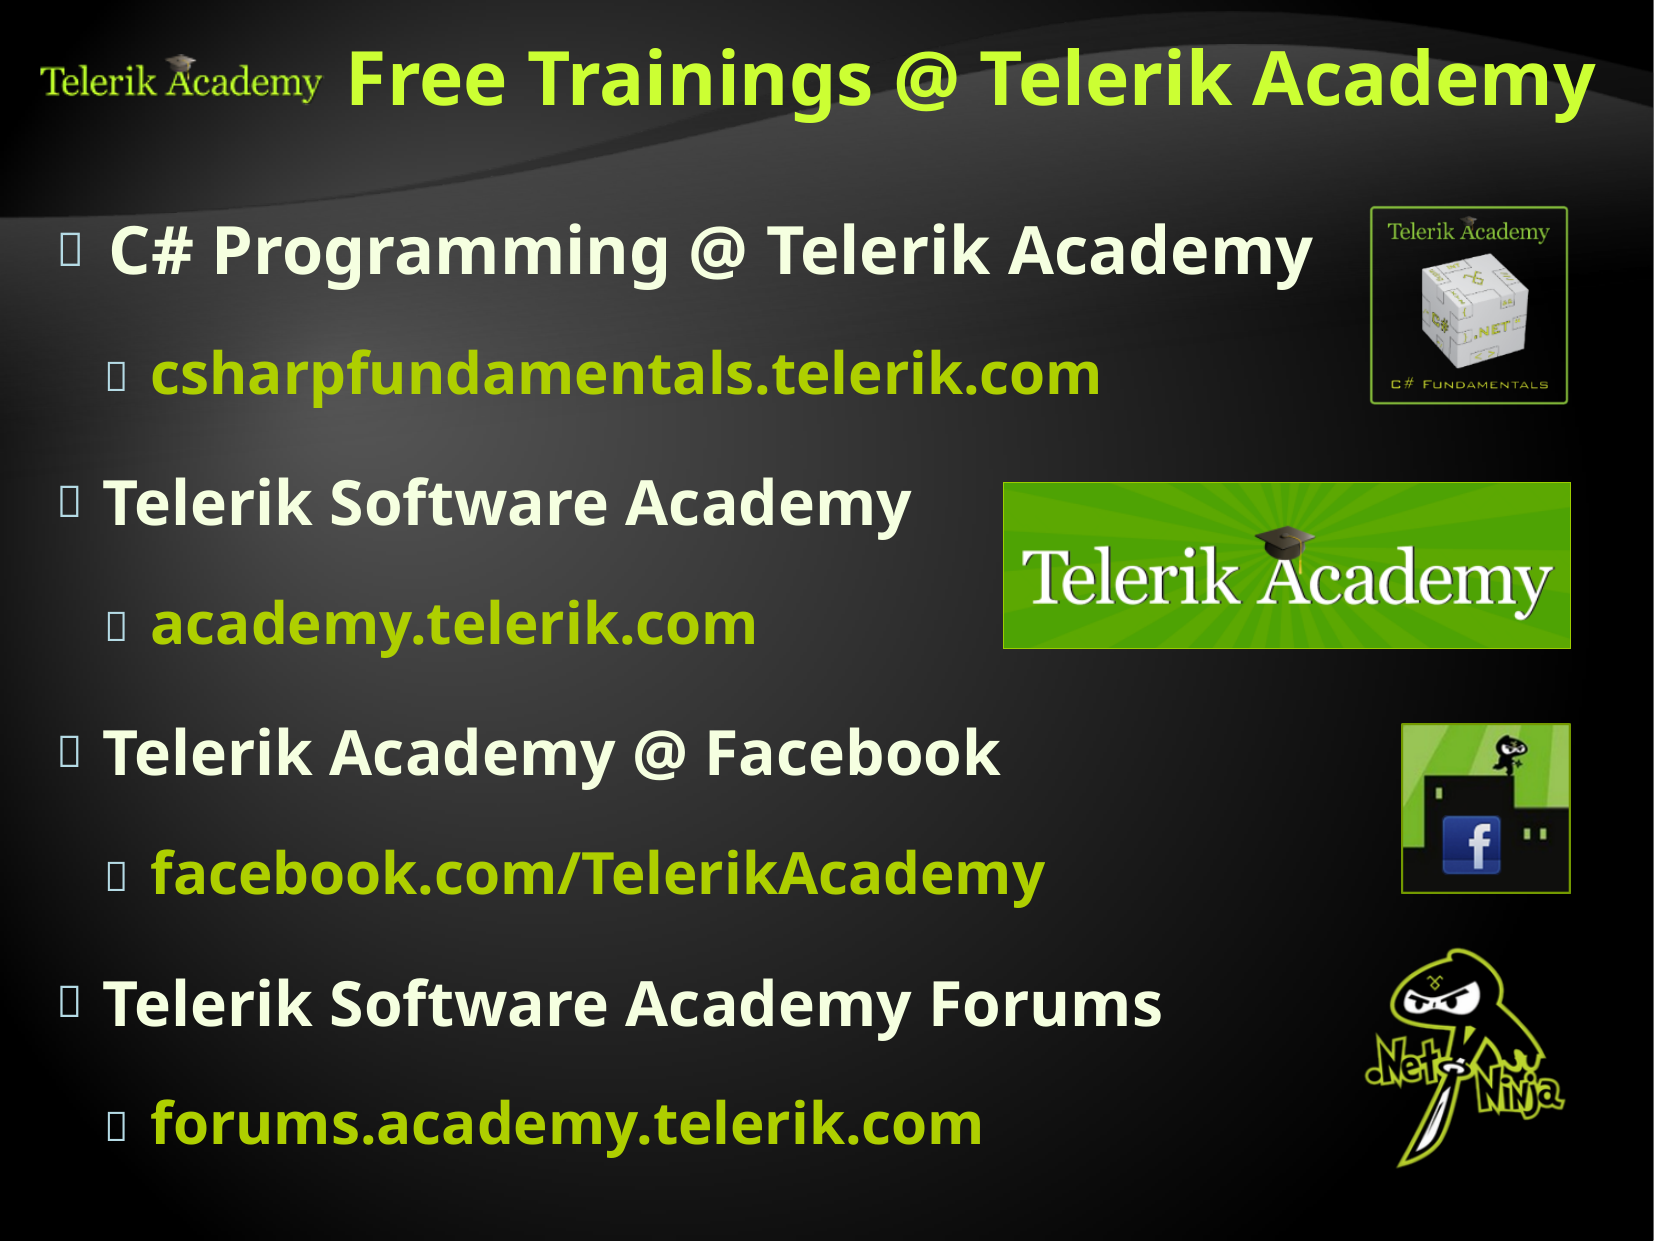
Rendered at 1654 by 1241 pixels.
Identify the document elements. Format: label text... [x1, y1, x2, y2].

title Free Trainings @ Telerik Academy [330, 13, 1613, 166]
picture [0, 0, 1654, 1241]
list C# Programming @ Telerik Academy csharpfundamentals.telerik.com Telerik Software Academy academy.telerik.com Telerik Academy @ Facebook facebook.com/TelerikAcademy Telerik Software Academy Forums forums.academy.telerik.com [41, 192, 1613, 1213]
